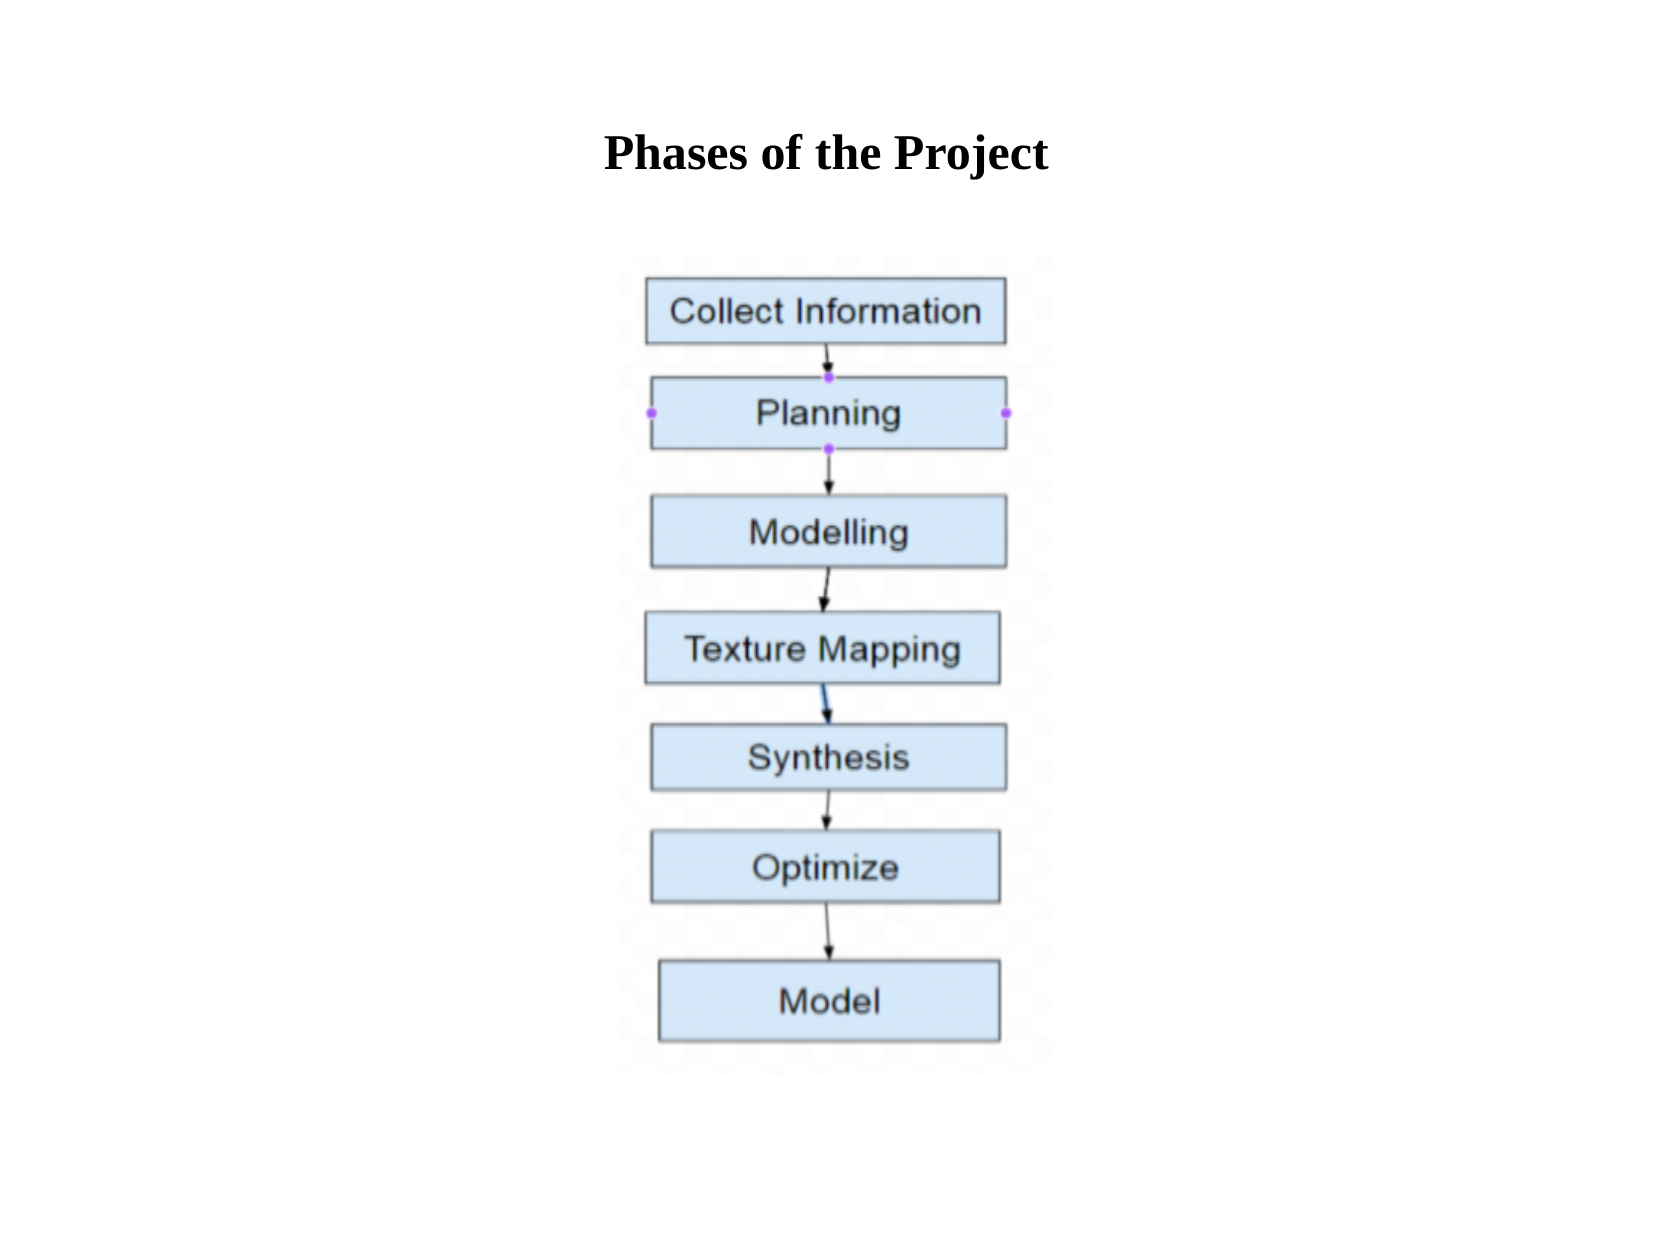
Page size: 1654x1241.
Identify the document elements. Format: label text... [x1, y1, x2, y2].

title Phases of the Project [82, 49, 1571, 256]
picture [608, 255, 1052, 1075]
